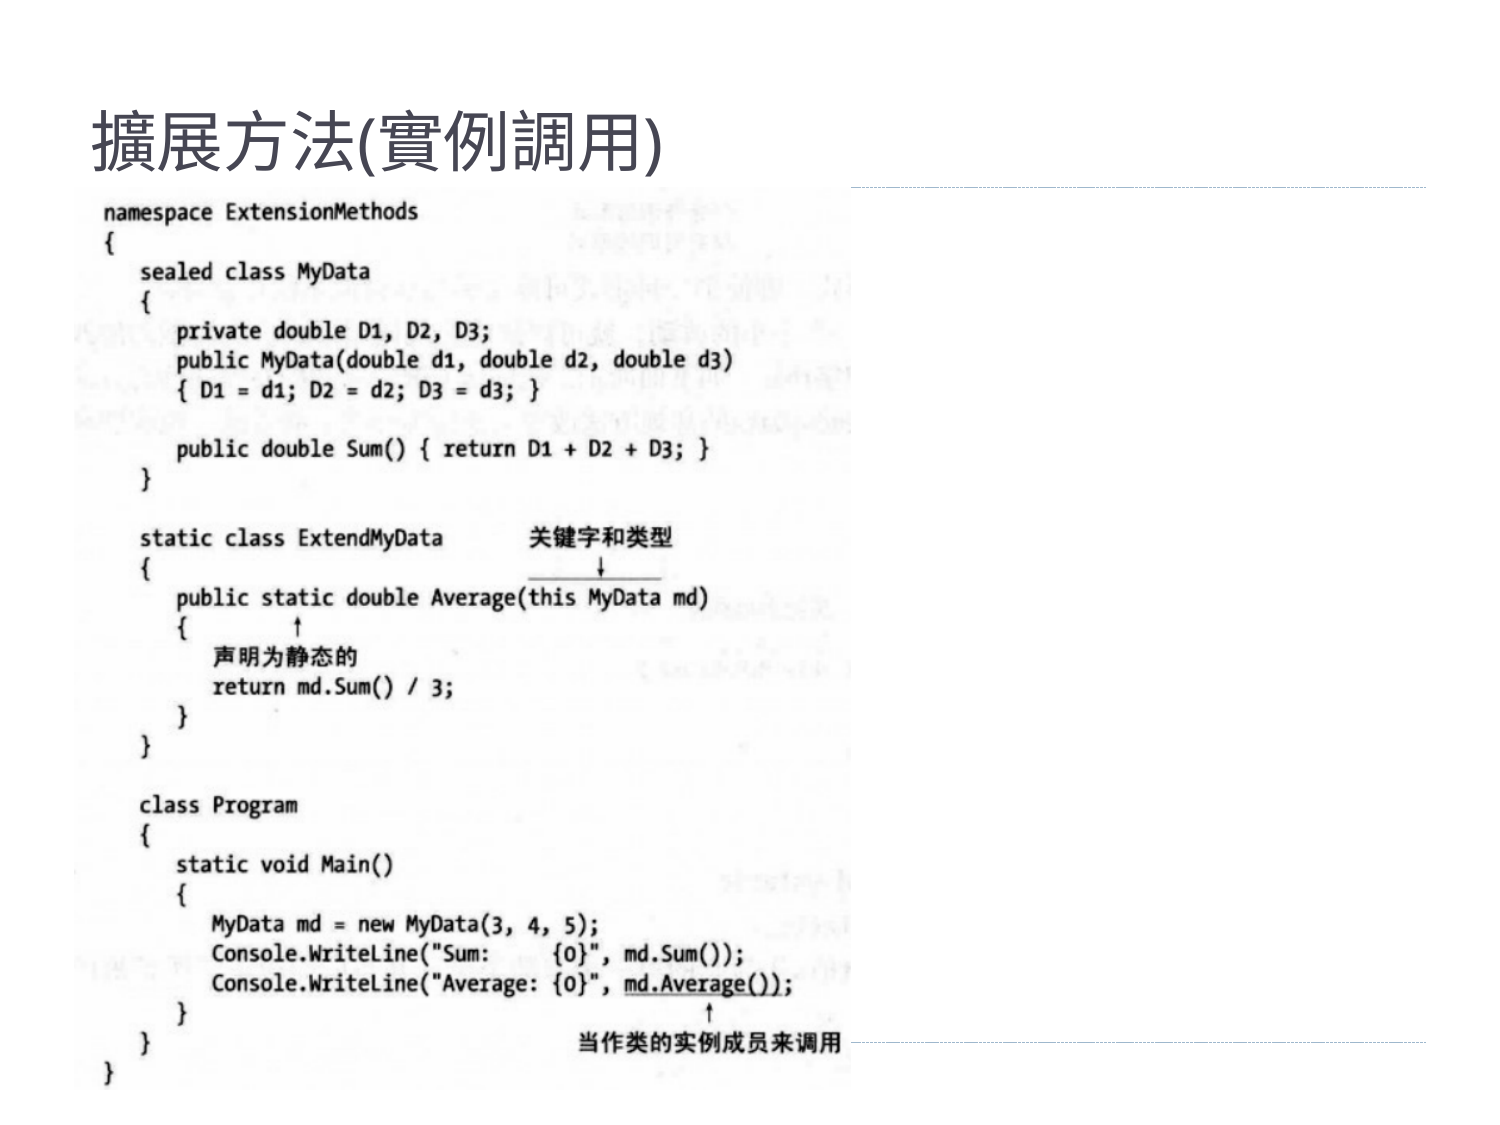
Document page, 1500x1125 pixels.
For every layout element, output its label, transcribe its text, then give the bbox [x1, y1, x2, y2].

title 擴展方法(實例調用) [75, 25, 1426, 188]
picture [74, 187, 851, 1090]
